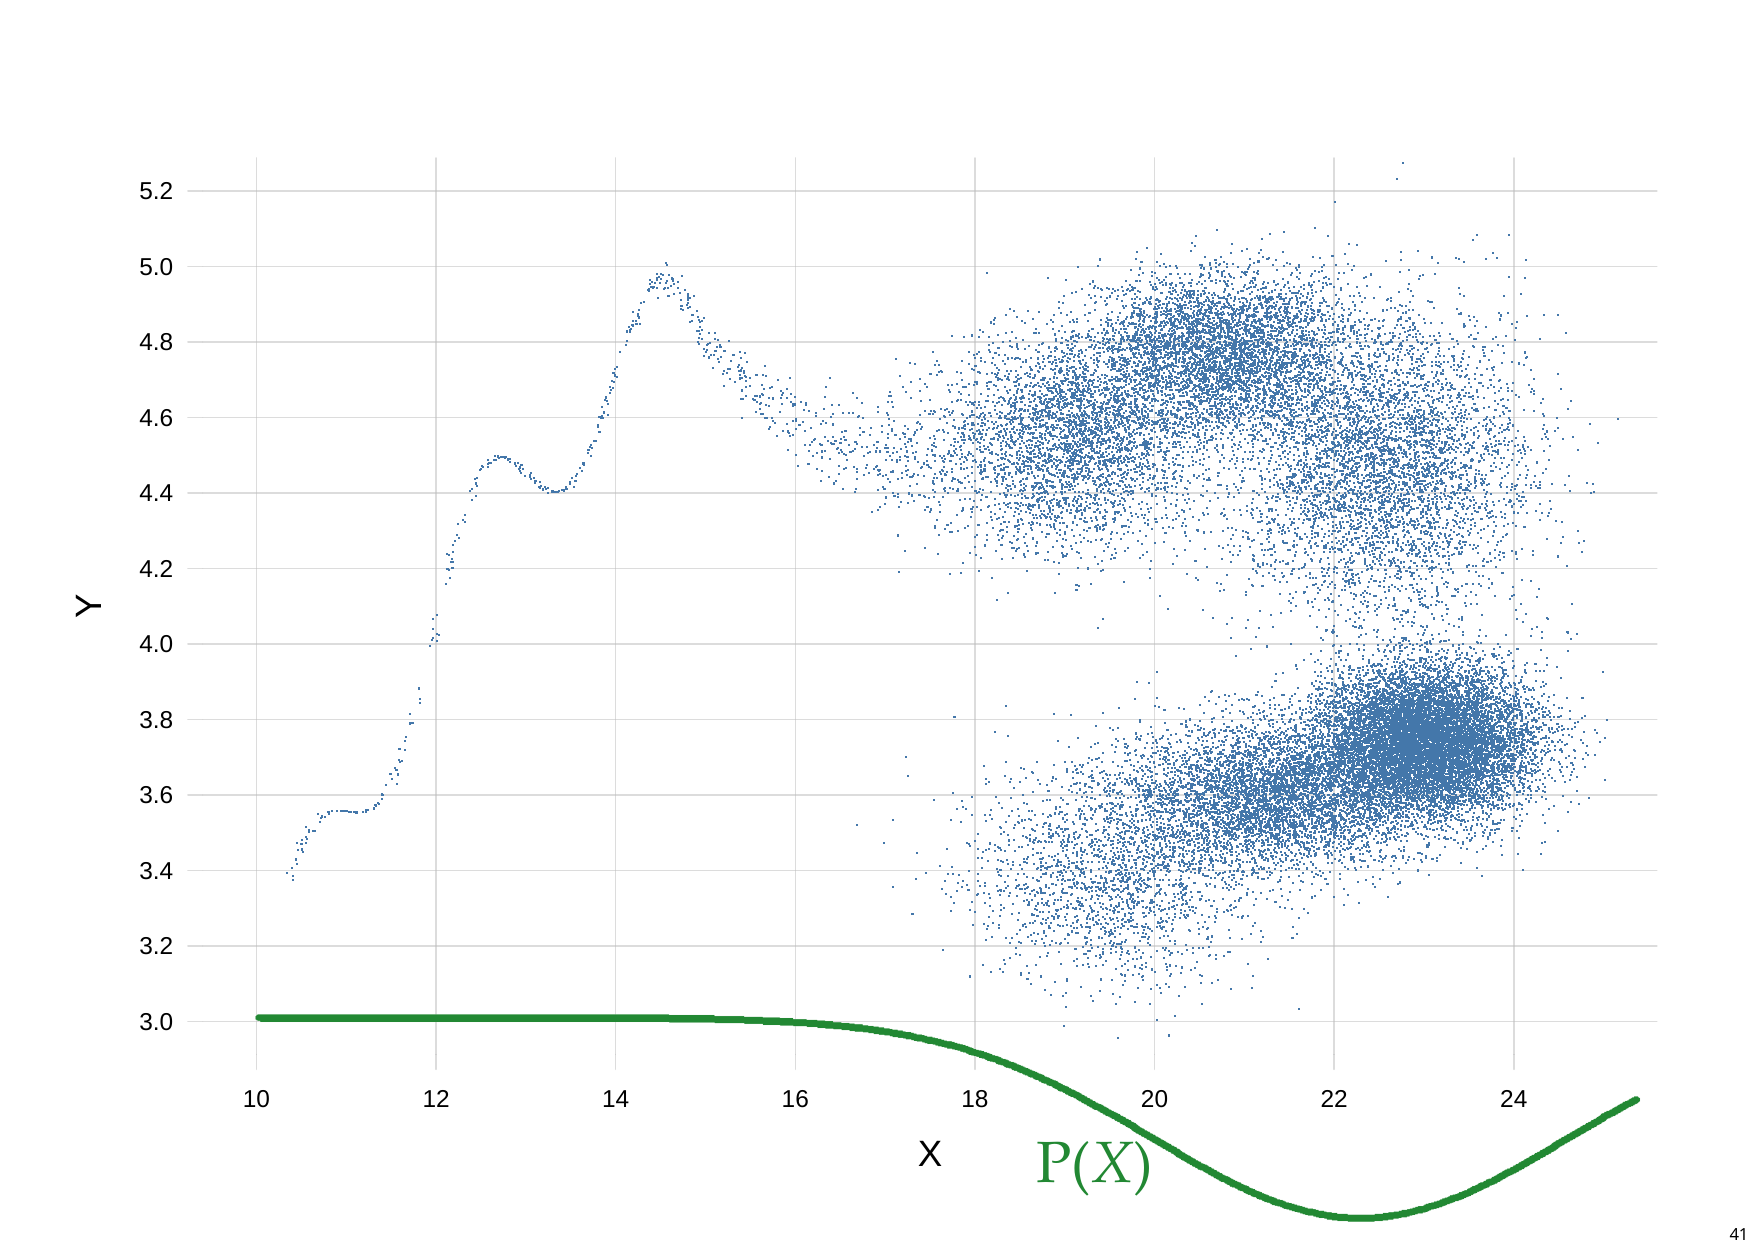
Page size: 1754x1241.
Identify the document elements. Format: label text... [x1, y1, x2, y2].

picture [38, 4, 1751, 1234]
text_box P(X) [1021, 1131, 1168, 1207]
